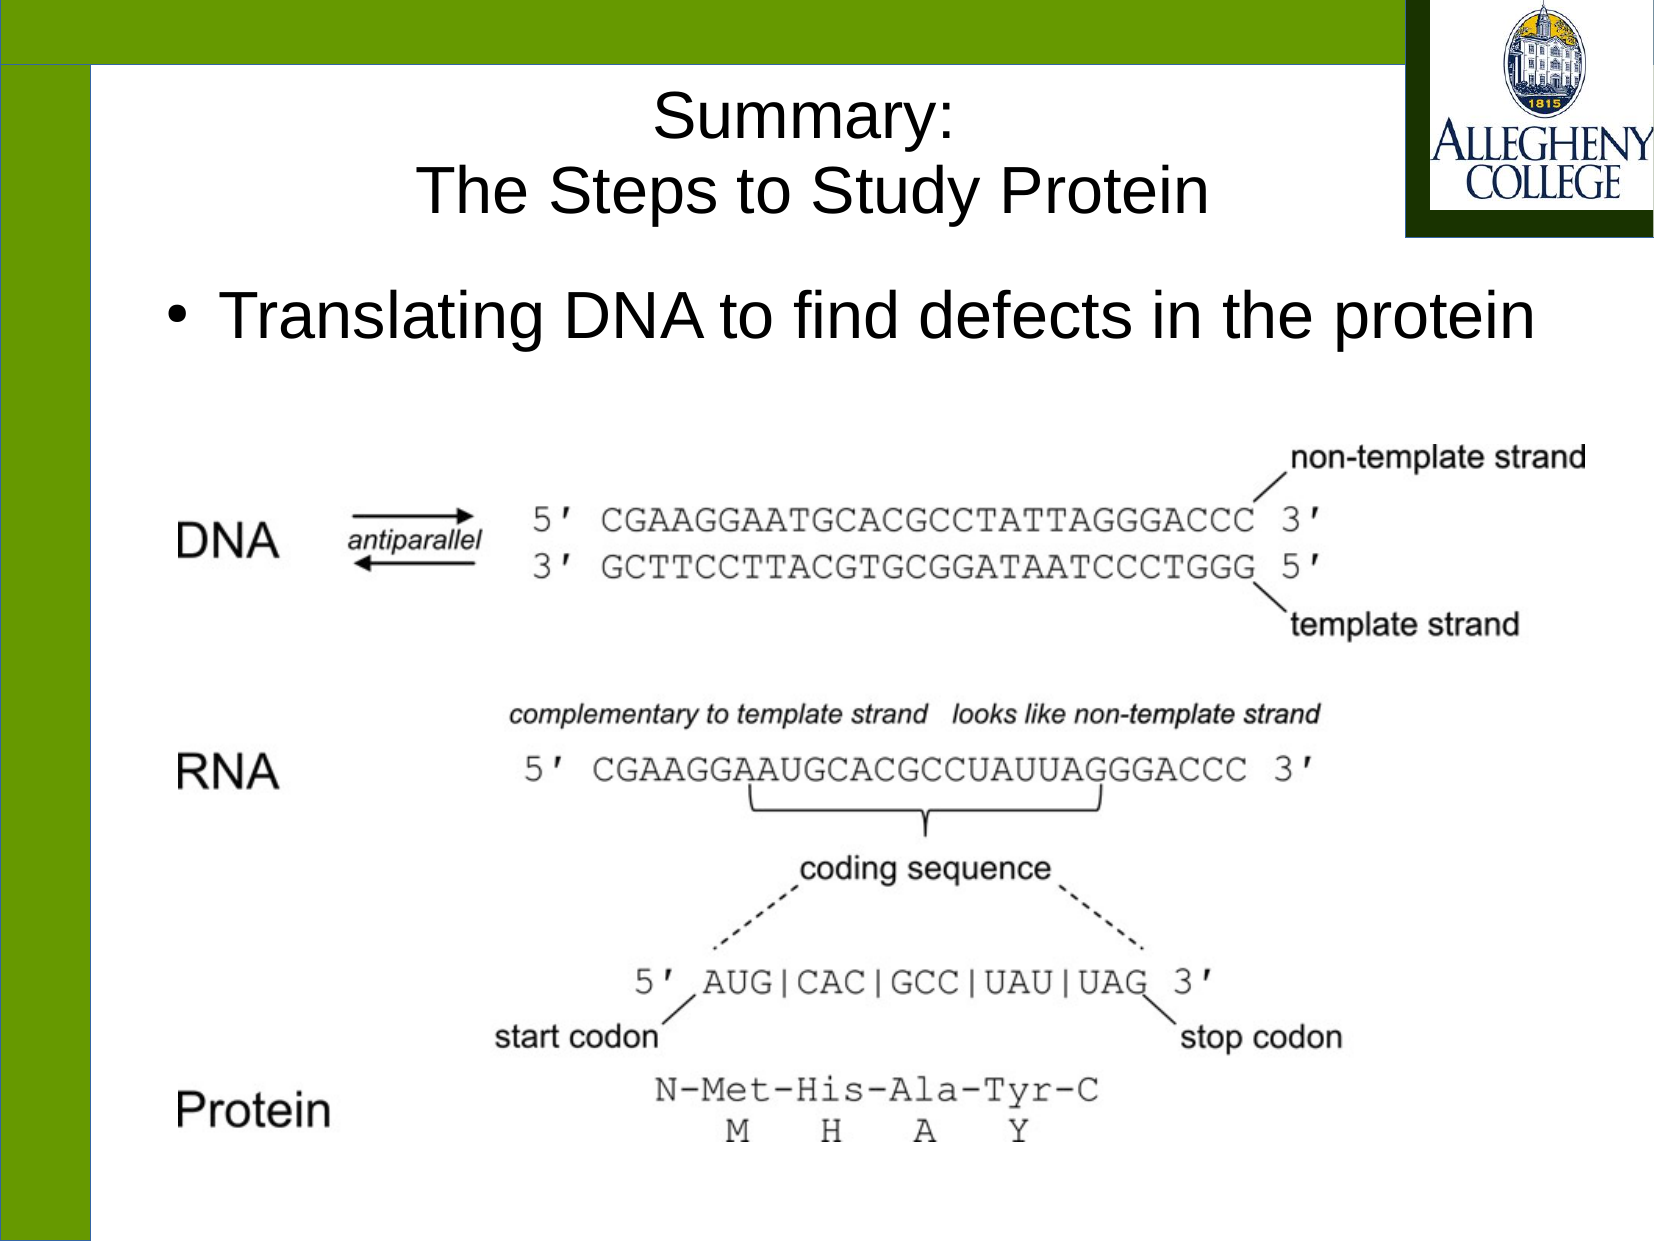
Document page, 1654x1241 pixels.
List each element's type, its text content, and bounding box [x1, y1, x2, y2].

picture [178, 444, 1585, 1142]
picture [1430, 0, 1654, 210]
list Translating DNA to find defects in the protein [147, 278, 1636, 402]
text_box [0, 0, 1654, 1241]
title Summary: The Steps to Study Protein [112, 65, 1515, 257]
